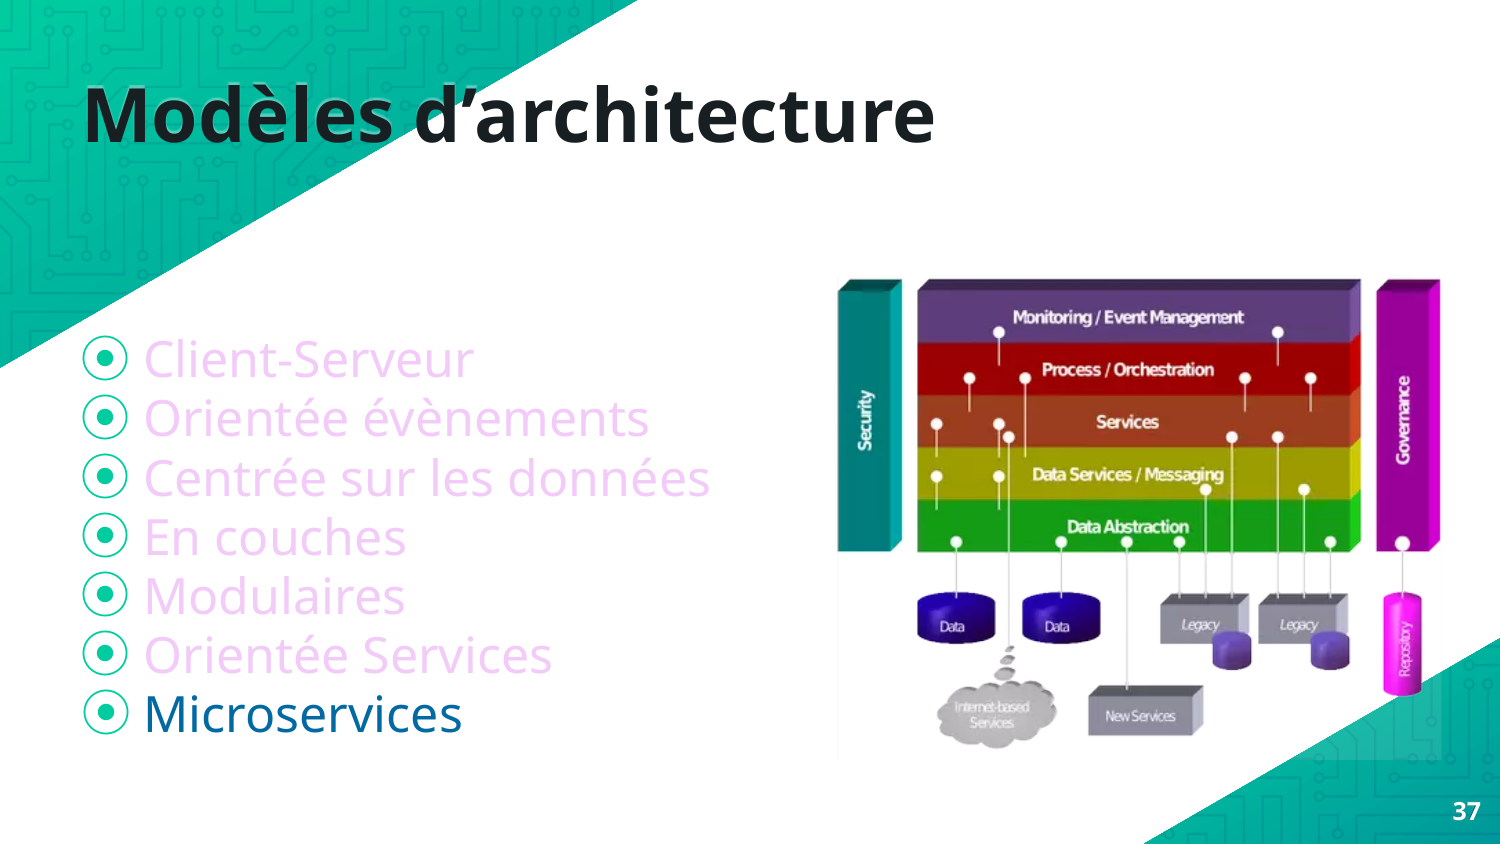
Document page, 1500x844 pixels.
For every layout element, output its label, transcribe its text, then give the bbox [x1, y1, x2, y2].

list En couches [68, 496, 818, 555]
list Client-Serveur [68, 318, 818, 377]
picture [818, 236, 1453, 760]
list Orientée évènements [68, 377, 818, 437]
list Modulaires [68, 555, 818, 614]
list Centrée sur les données [68, 437, 818, 496]
list Orientée Services [68, 614, 818, 673]
list Microservices [68, 673, 818, 760]
slide_number <numéro> [1391, 779, 1482, 844]
title Modèles d’architecture [81, 78, 1301, 160]
